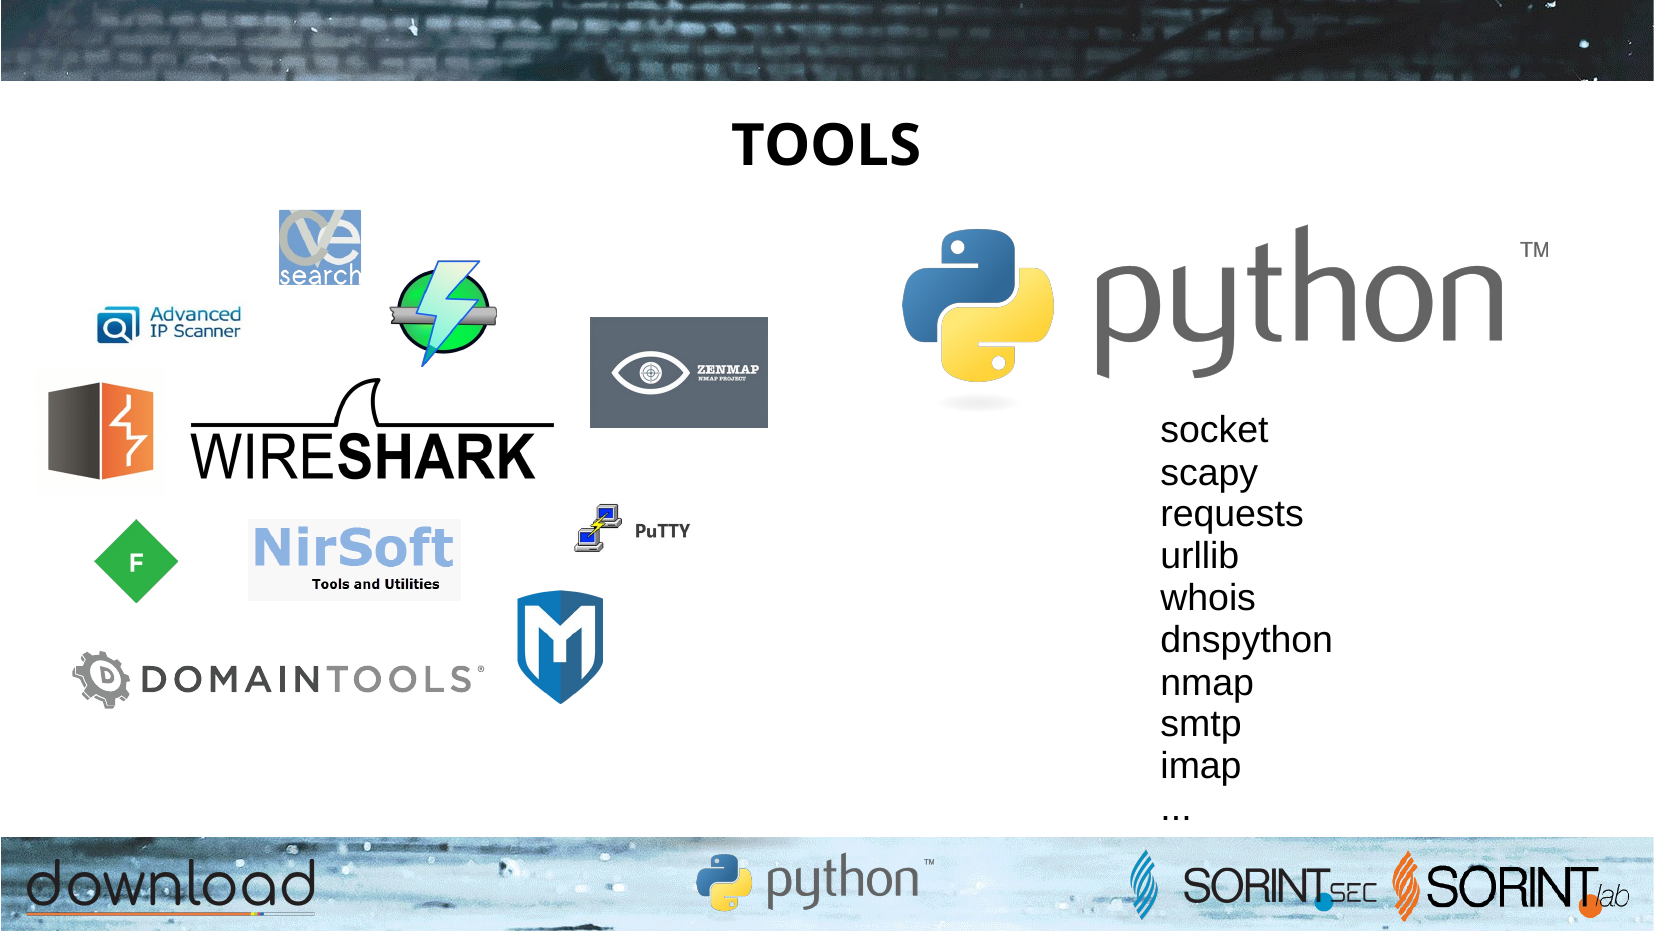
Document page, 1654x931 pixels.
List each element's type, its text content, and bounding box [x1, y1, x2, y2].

picture [902, 224, 1548, 412]
picture [94, 519, 178, 603]
picture [23, 852, 319, 922]
picture [35, 283, 268, 497]
picture [248, 519, 461, 601]
picture [696, 852, 934, 922]
title TOOLS [212, 88, 1442, 193]
picture [567, 484, 697, 571]
picture [188, 377, 556, 480]
text_box socket scapy requests urllib whois dnspython nmap smtp imap ... [1145, 412, 1406, 837]
picture [590, 317, 768, 428]
picture [1110, 849, 1640, 922]
picture [389, 259, 497, 367]
picture [517, 590, 603, 704]
picture [271, 200, 367, 296]
picture [72, 650, 485, 709]
